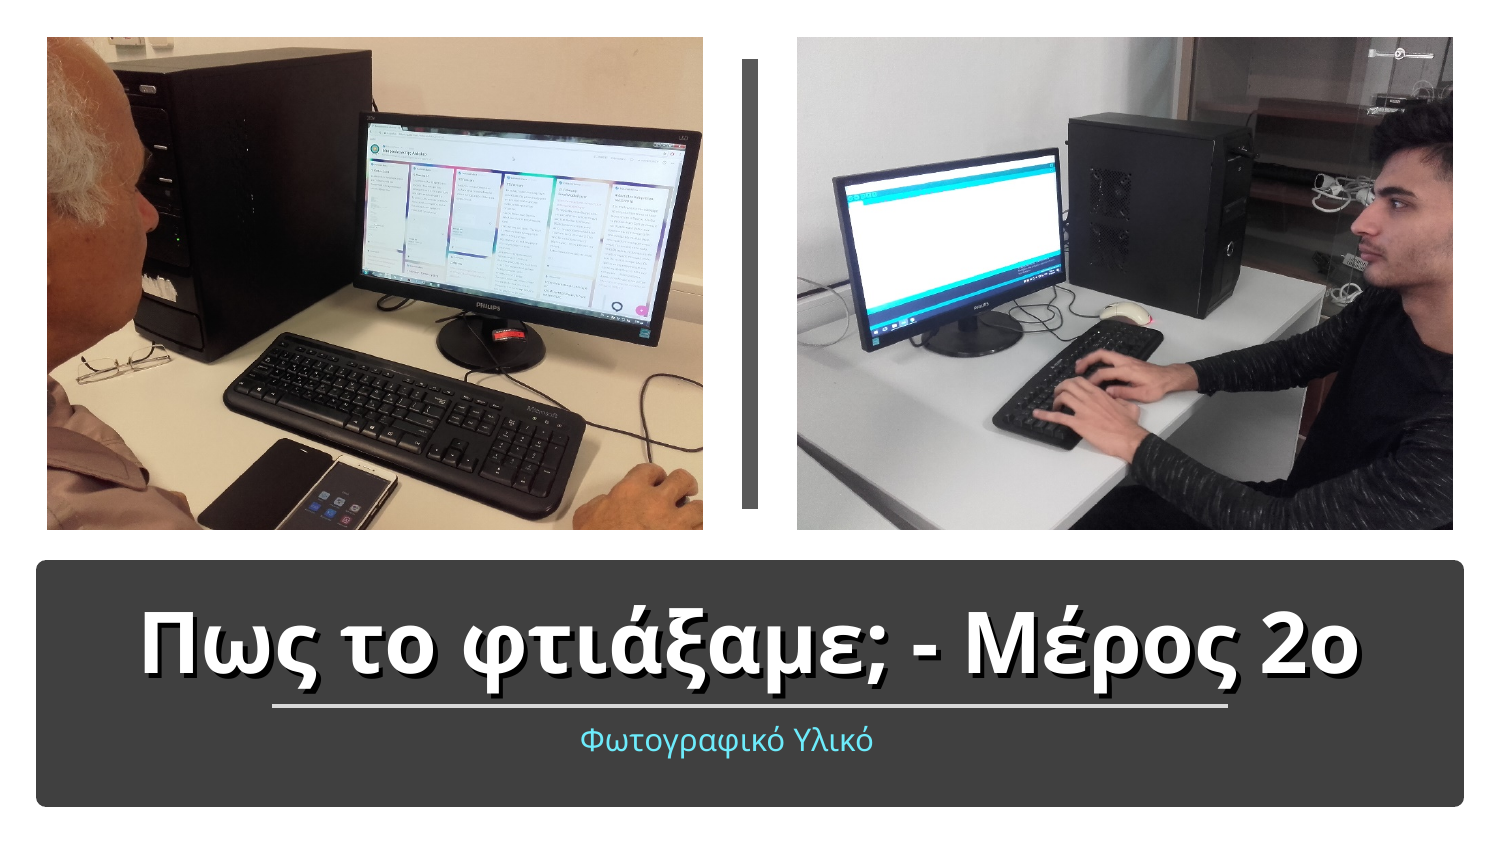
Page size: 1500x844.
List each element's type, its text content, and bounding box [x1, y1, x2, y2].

picture [797, 37, 1453, 530]
picture [47, 37, 703, 530]
text_box [46, 570, 1454, 797]
title Πως το φτιάξαμε; - Μέρος 2ο [64, 585, 1436, 700]
list Φωτογραφικό Υλικό [164, 715, 1290, 768]
